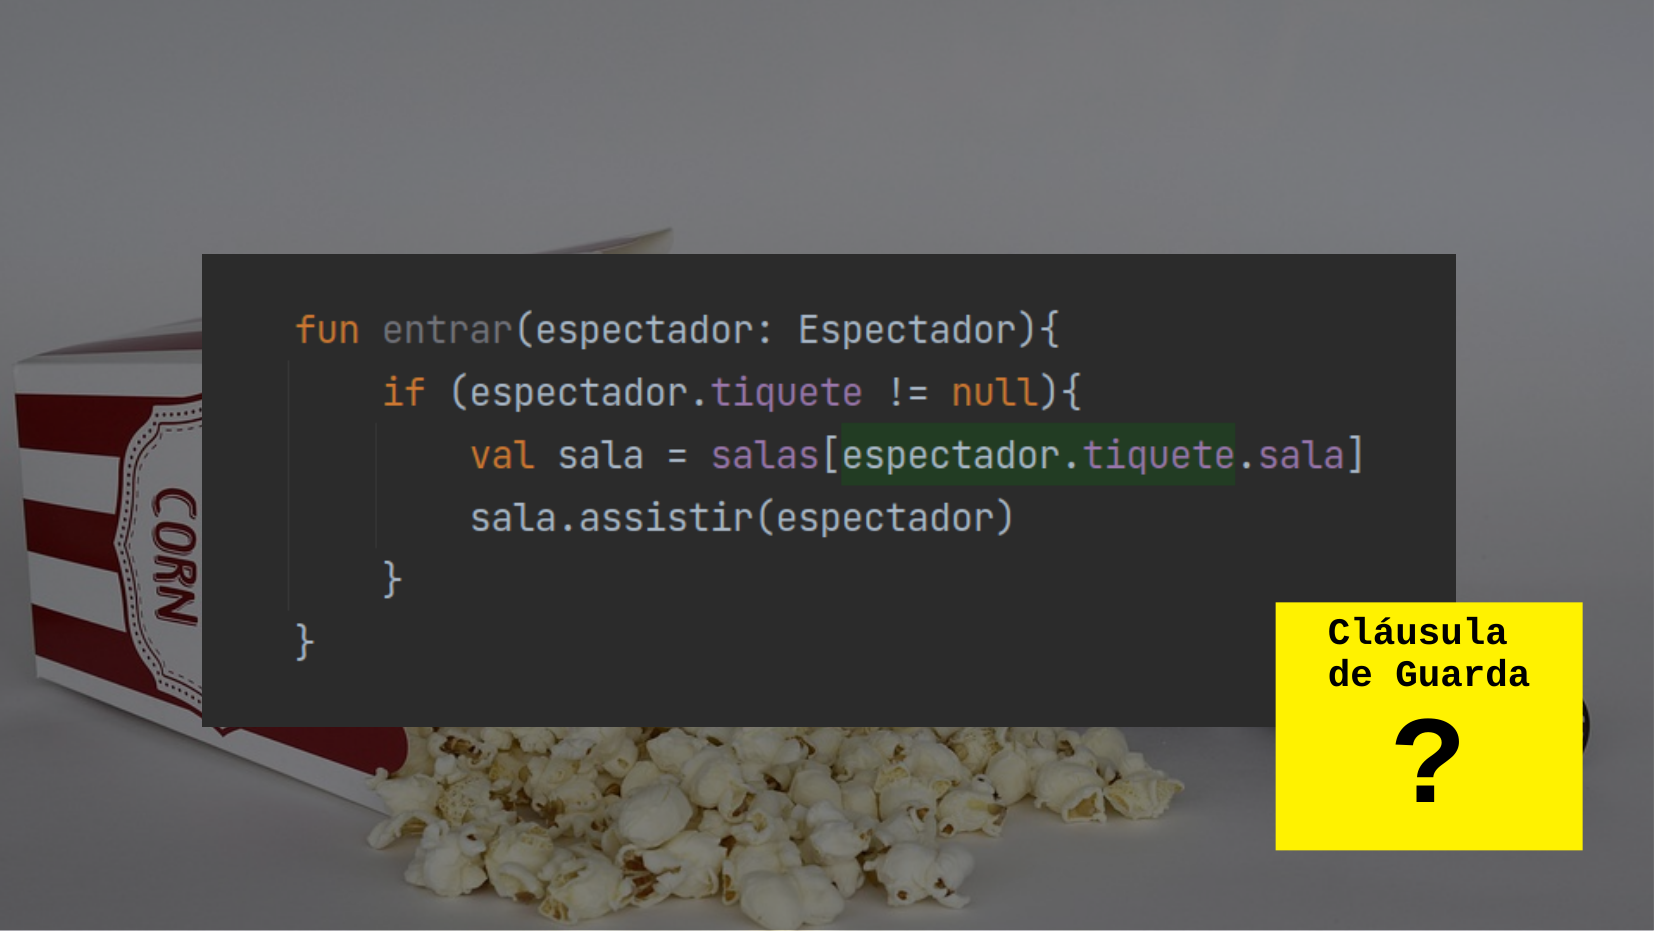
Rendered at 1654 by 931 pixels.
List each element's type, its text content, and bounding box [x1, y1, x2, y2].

picture [202, 254, 1456, 727]
text_box [0, 0, 1654, 931]
text_box Cláusula de Guarda ? [1275, 602, 1583, 851]
